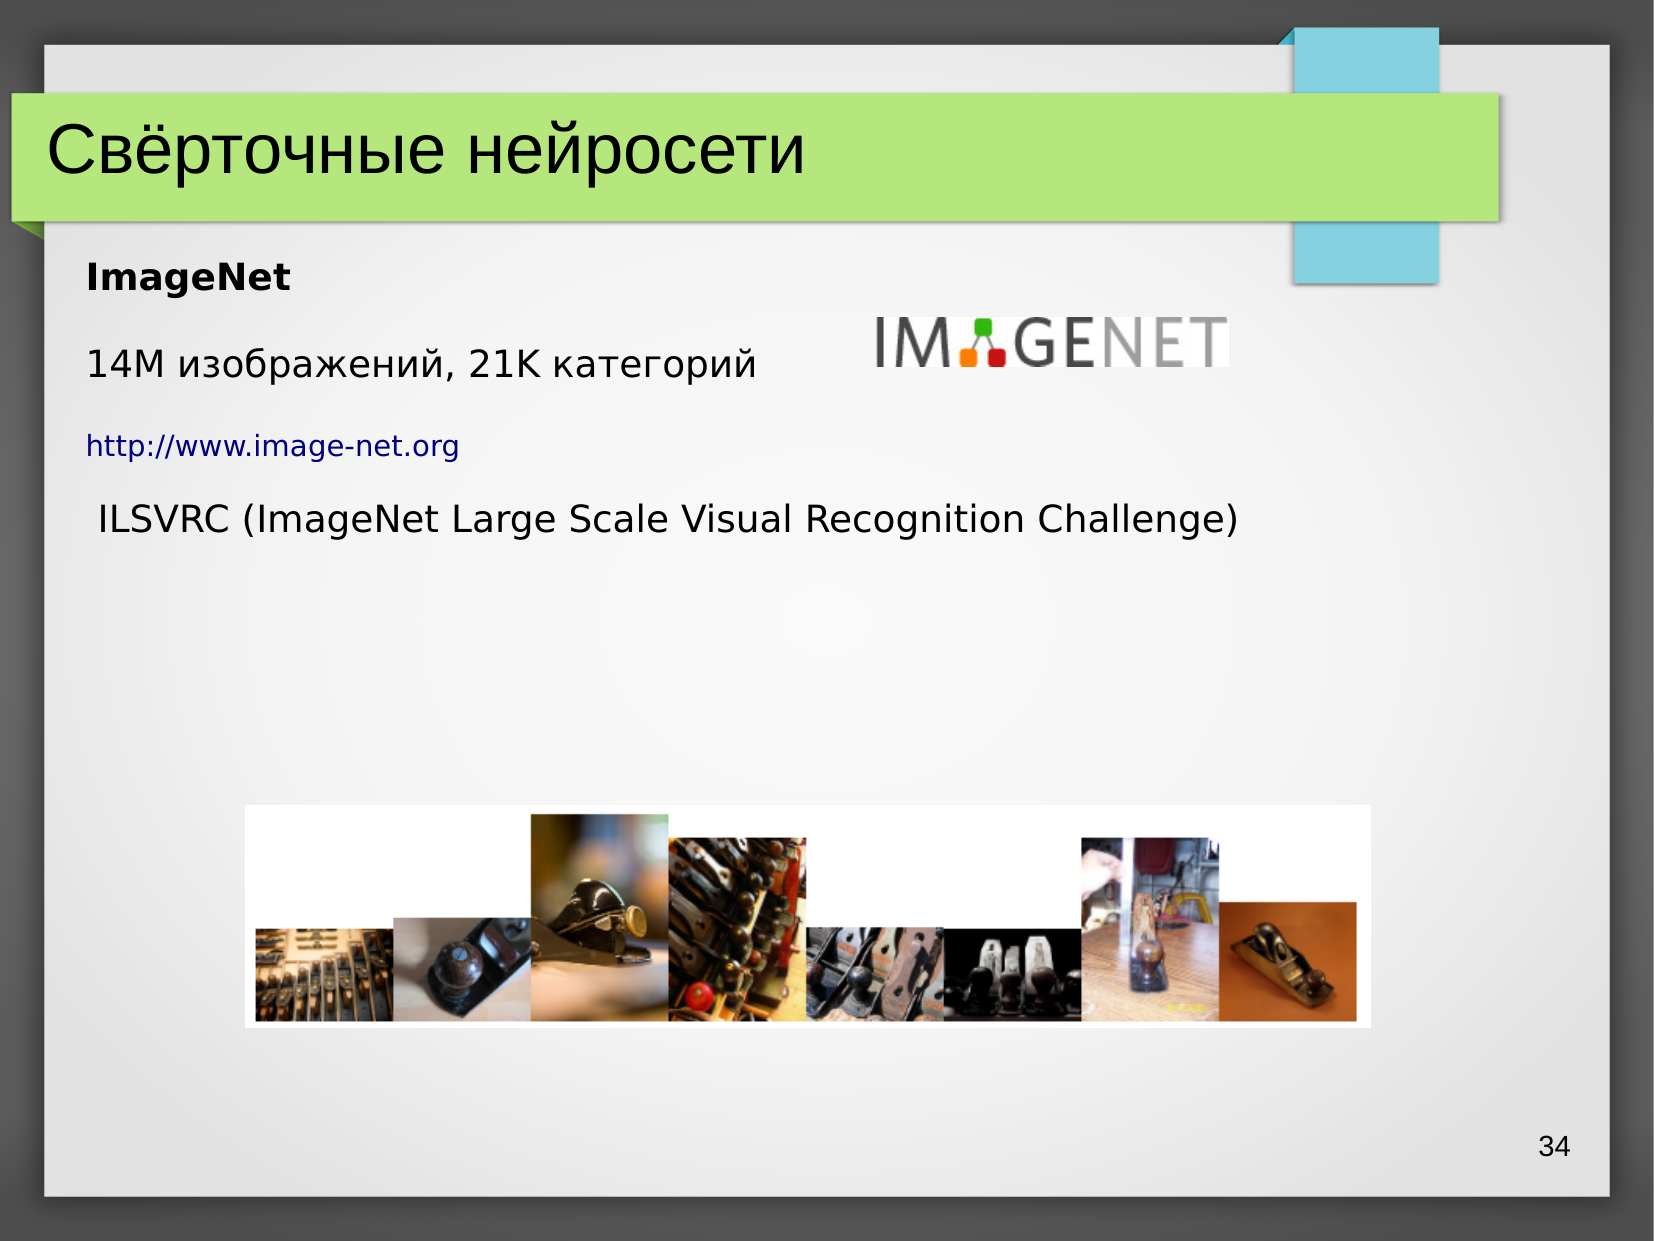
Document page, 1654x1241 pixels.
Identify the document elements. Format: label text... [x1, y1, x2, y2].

text_box ImageNet 14M изображений, 21K категорий http://www.image-net.org ILSVRC (ImageNet Large Scale Visual Recognition Challenge) [70, 248, 1335, 549]
picture [0, 0, 1654, 1241]
title Свёрточные нейросети [46, 109, 1499, 190]
